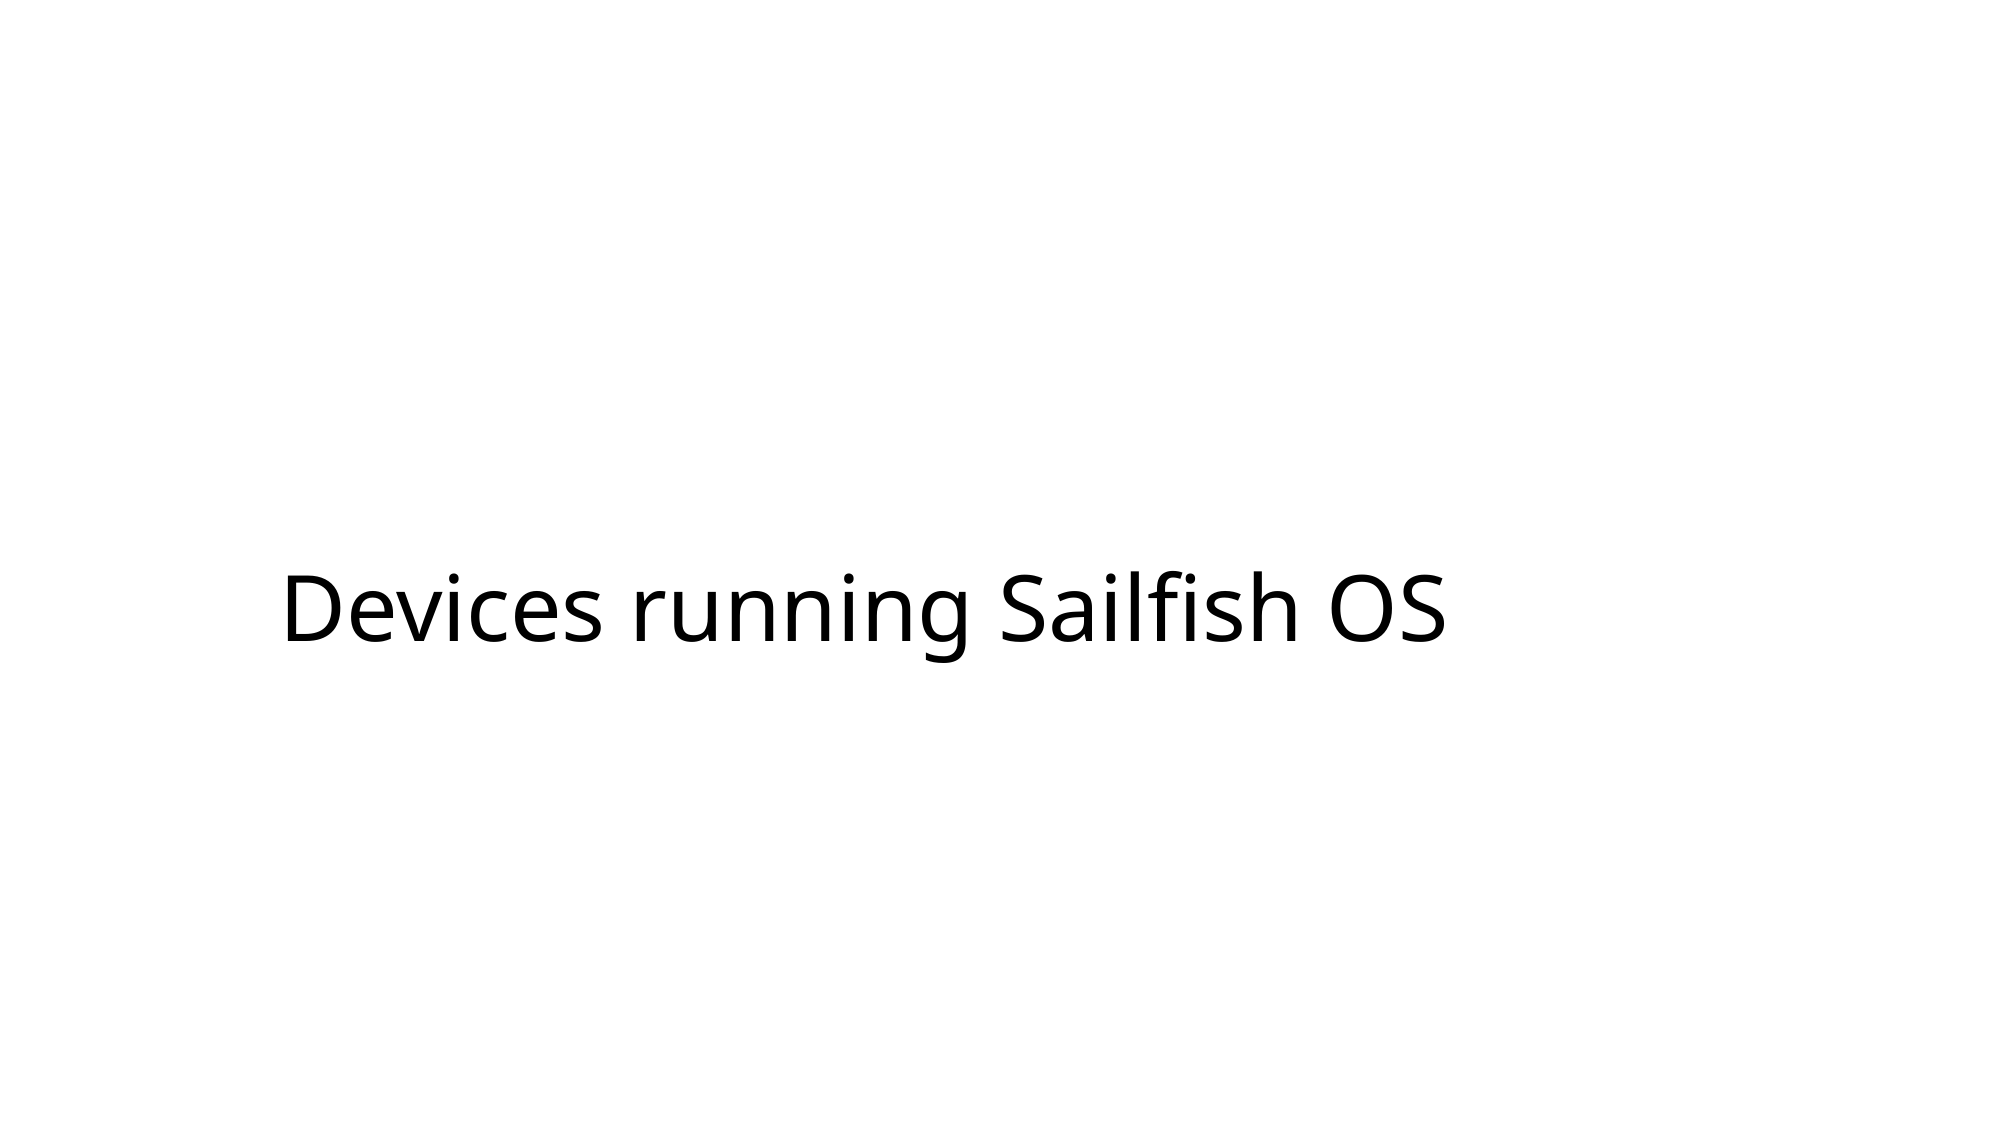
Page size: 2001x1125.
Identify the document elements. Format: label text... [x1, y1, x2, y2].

title Devices running Sailfish OS [271, 503, 1997, 721]
